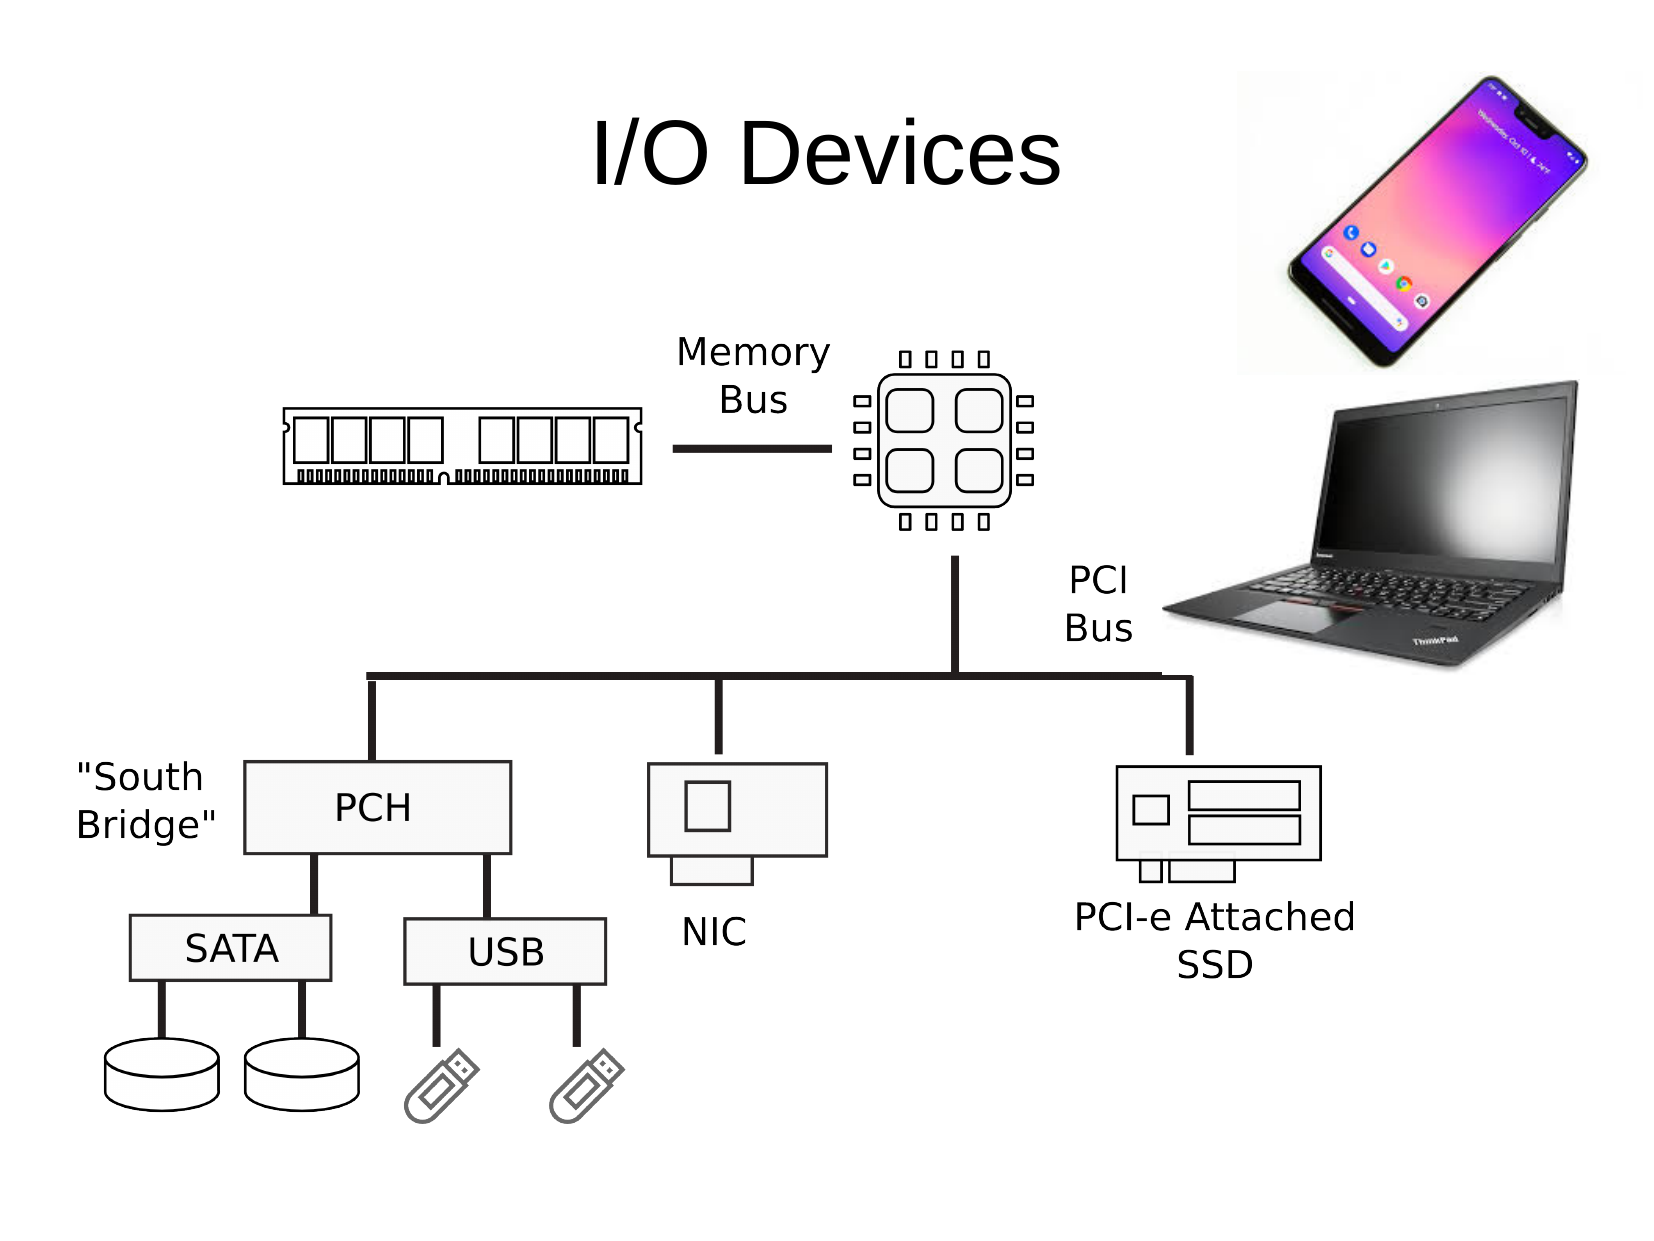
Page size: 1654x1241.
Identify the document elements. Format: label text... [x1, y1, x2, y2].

title I/O Devices [82, 49, 1571, 257]
picture [79, 71, 1643, 1124]
